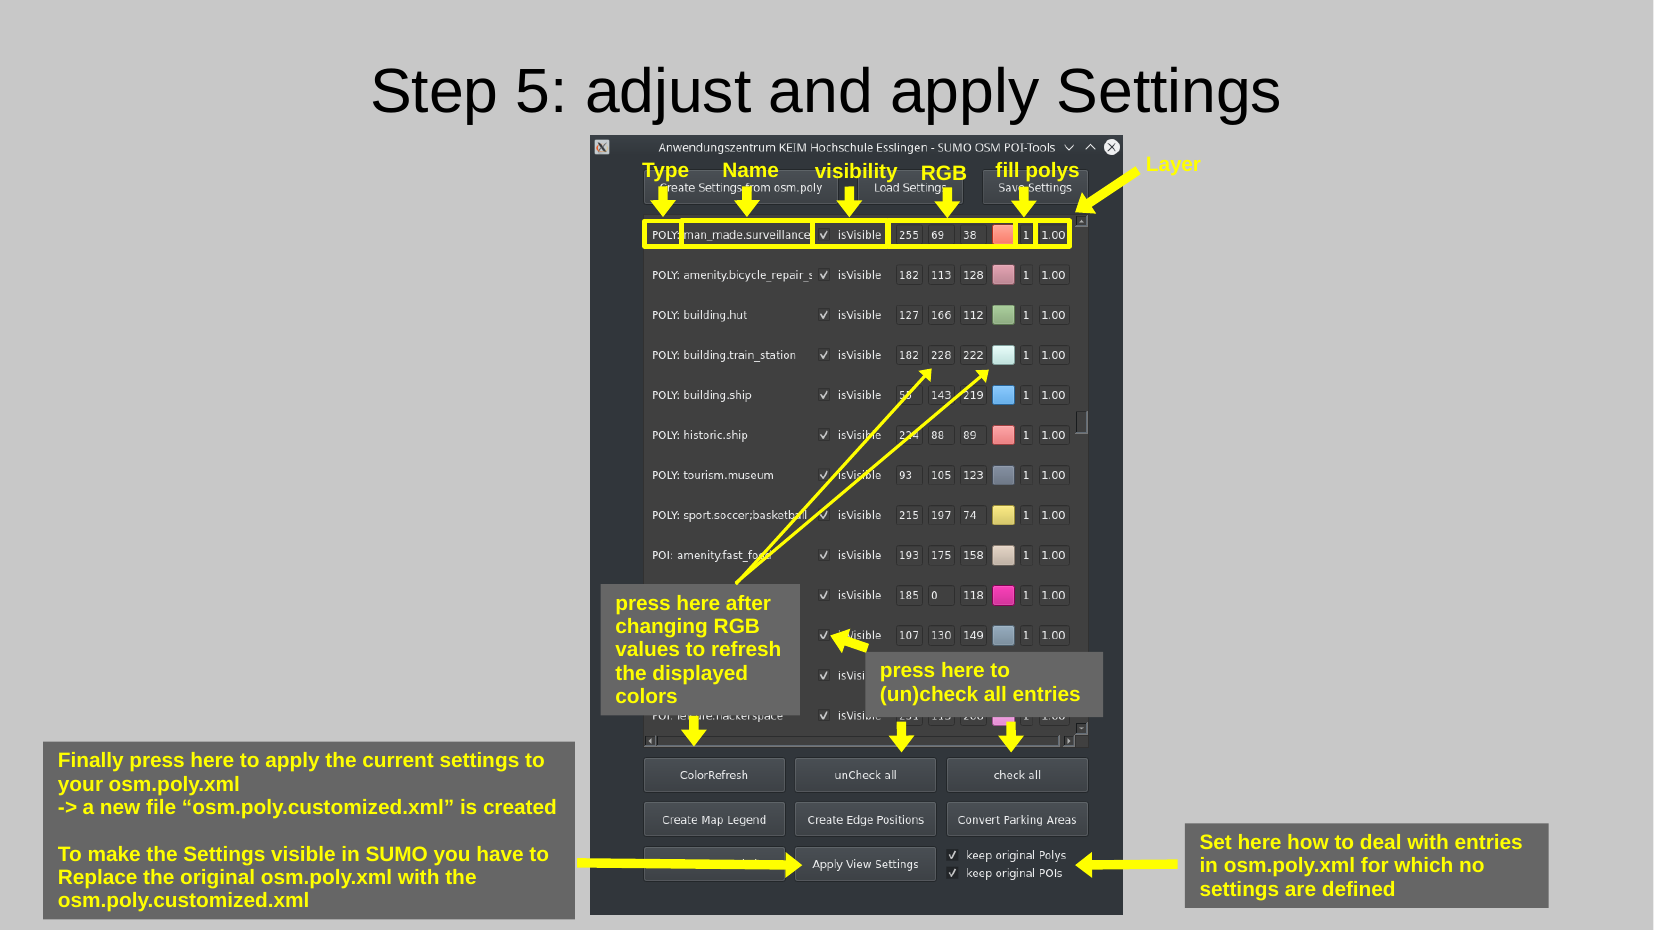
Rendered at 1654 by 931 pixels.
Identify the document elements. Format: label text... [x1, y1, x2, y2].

text_box Set here how to deal with entries in osm.poly.xml for which no settings are defined [1184, 823, 1549, 908]
picture [1018, 223, 1033, 244]
text_box RGB [906, 154, 1013, 216]
text_box Name [707, 151, 806, 214]
text_box visibility [799, 152, 918, 215]
picture [815, 223, 885, 244]
picture [647, 223, 679, 244]
text_box Finally press here to apply the current settings to your osm.poly.xml -> a new file “osm.poly.customized.xml” is created To make the Settings visible in SUMO you have to Replace the original osm.poly.xml with the osm.poly.customized.xml [43, 741, 575, 920]
text_box press here to (un)check all entries [865, 651, 1104, 718]
picture [590, 135, 1123, 915]
text_box Layer [1131, 144, 1246, 207]
text_box Type [627, 151, 707, 213]
picture [747, 214, 849, 218]
picture [1038, 223, 1067, 244]
picture [684, 223, 810, 244]
title Step 5: adjust and apply Settings [82, 37, 1571, 146]
text_box fill polys [980, 151, 1095, 214]
picture [949, 214, 1023, 218]
text_box press here after changing RGB values to refresh the displayed colors [600, 584, 800, 716]
picture [891, 223, 1013, 244]
